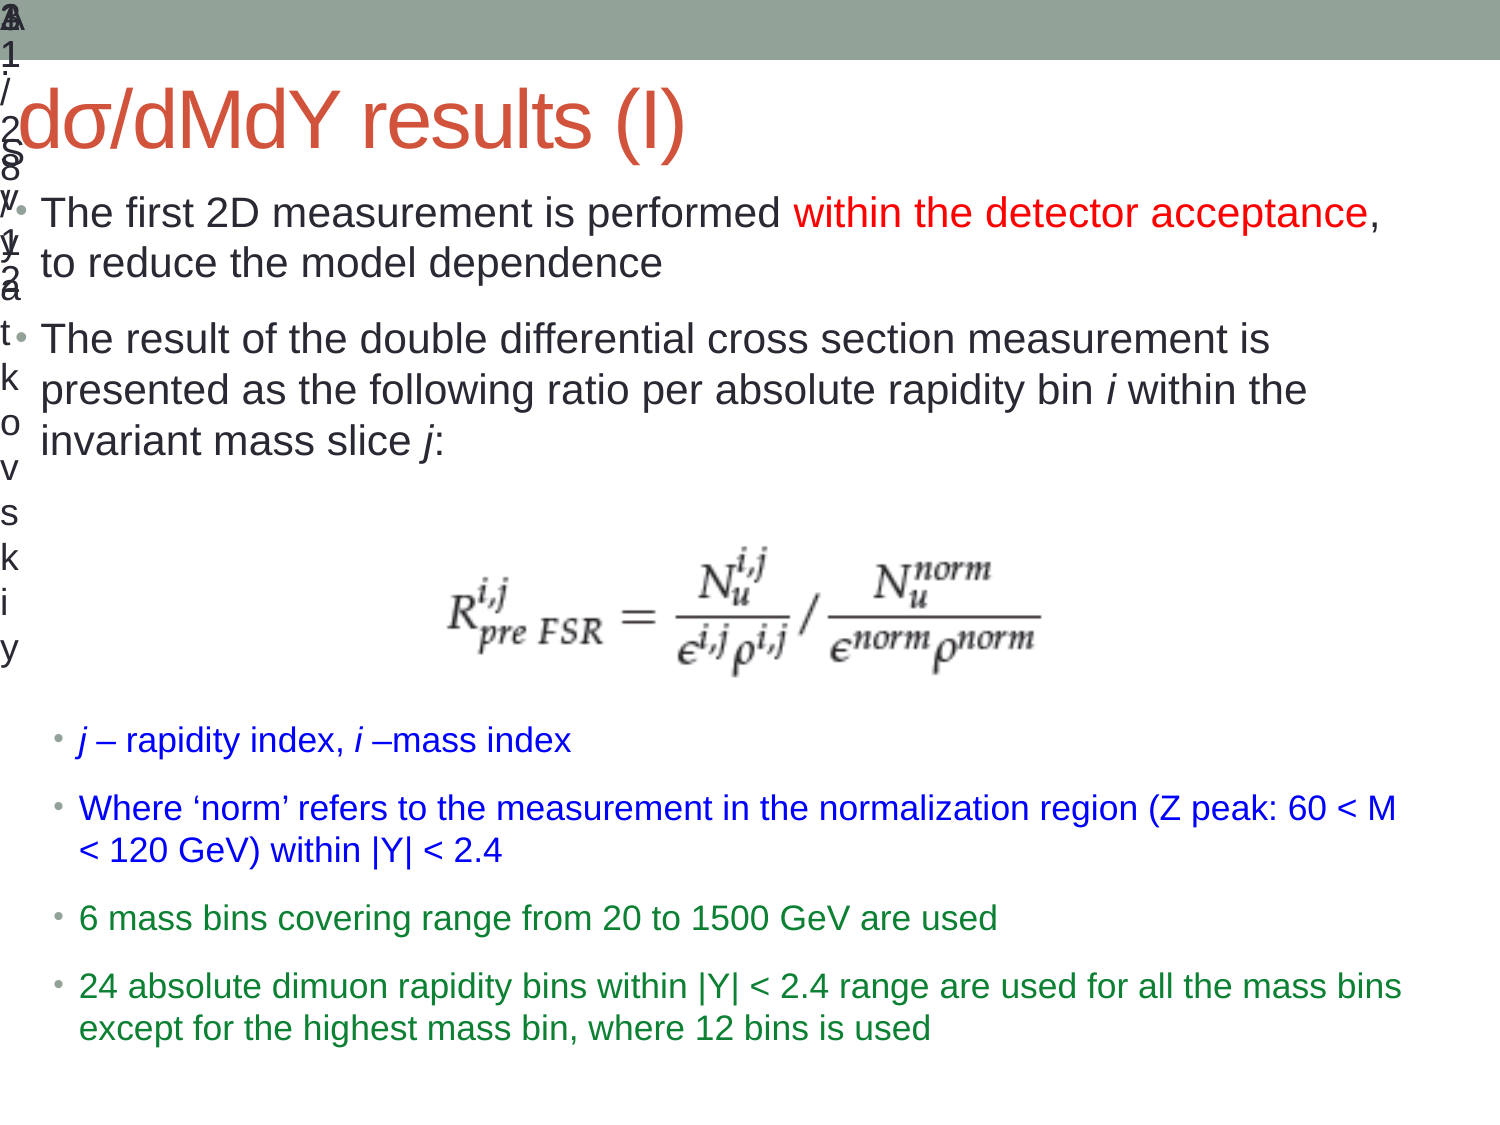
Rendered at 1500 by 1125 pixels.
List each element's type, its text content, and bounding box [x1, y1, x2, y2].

title dσ/dMdY results (I) [2, 33, 1353, 177]
picture [415, 504, 1047, 706]
list The first 2D measurement is performed within the detector acceptance, to reduce the model dependence The result of the double differential cross section measurement is presented as the following ratio per absolute rapidity bin i within the invariant mass slice j: j – rapidity index, i –mass index Where ‘norm’ refers to the measurement in the normalization region (Z peak: 60 < M < 120 GeV) within |Y| < 2.4 6 mass bins covering range from 20 to 1500 GeV are used 24 absolute dimuon rapidity bins within |Y| < 2.4 range are used for all the mass bins except for the highest mass bin, where 12 bins is used [0, 177, 1425, 1063]
